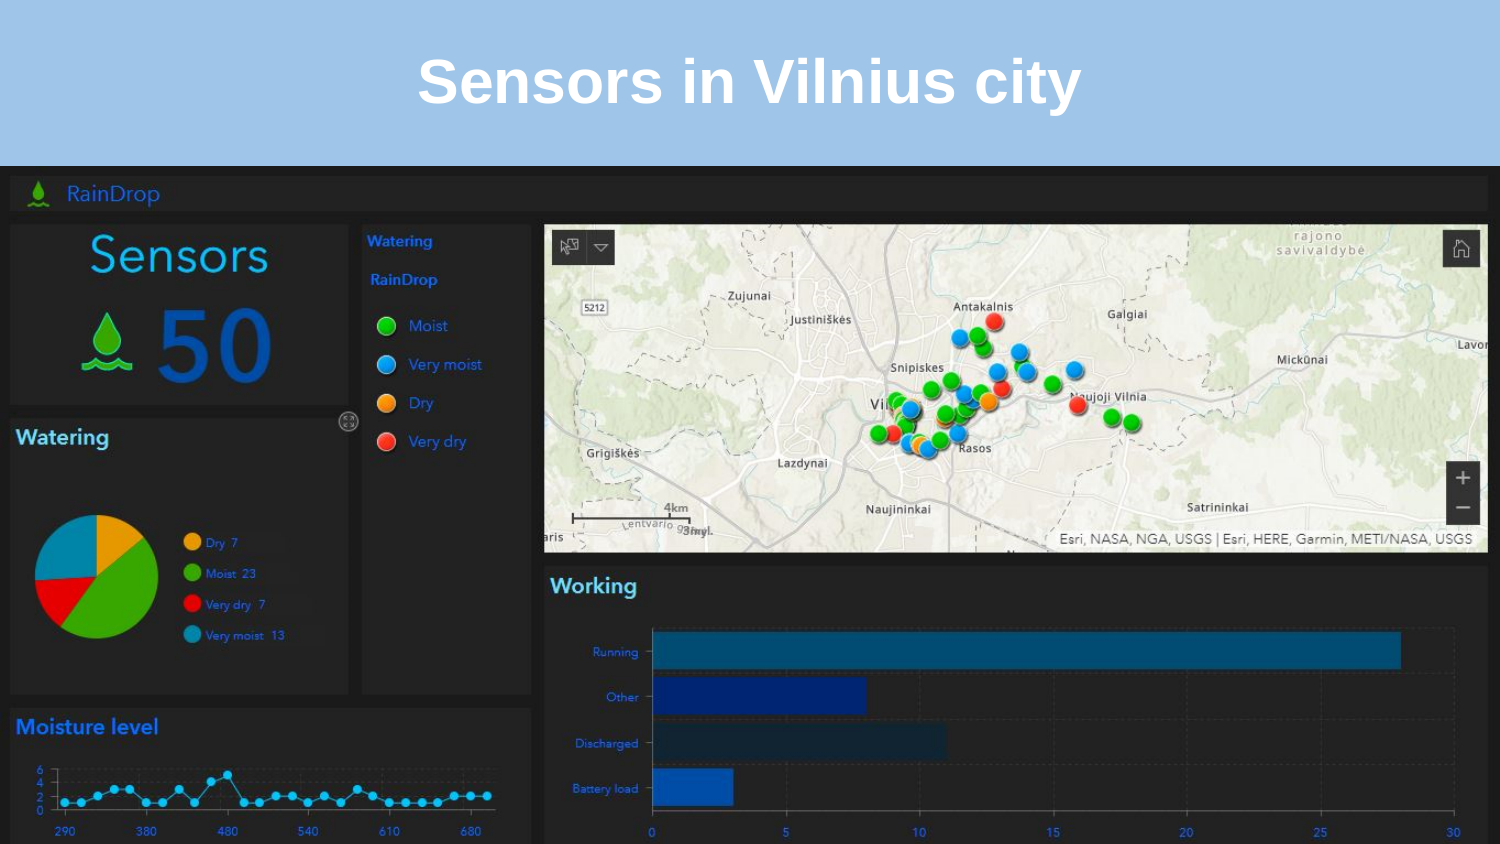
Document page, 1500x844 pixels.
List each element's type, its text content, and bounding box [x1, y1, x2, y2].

title Sensors in Vilnius city [51, 25, 1449, 146]
picture [0, 166, 1500, 844]
